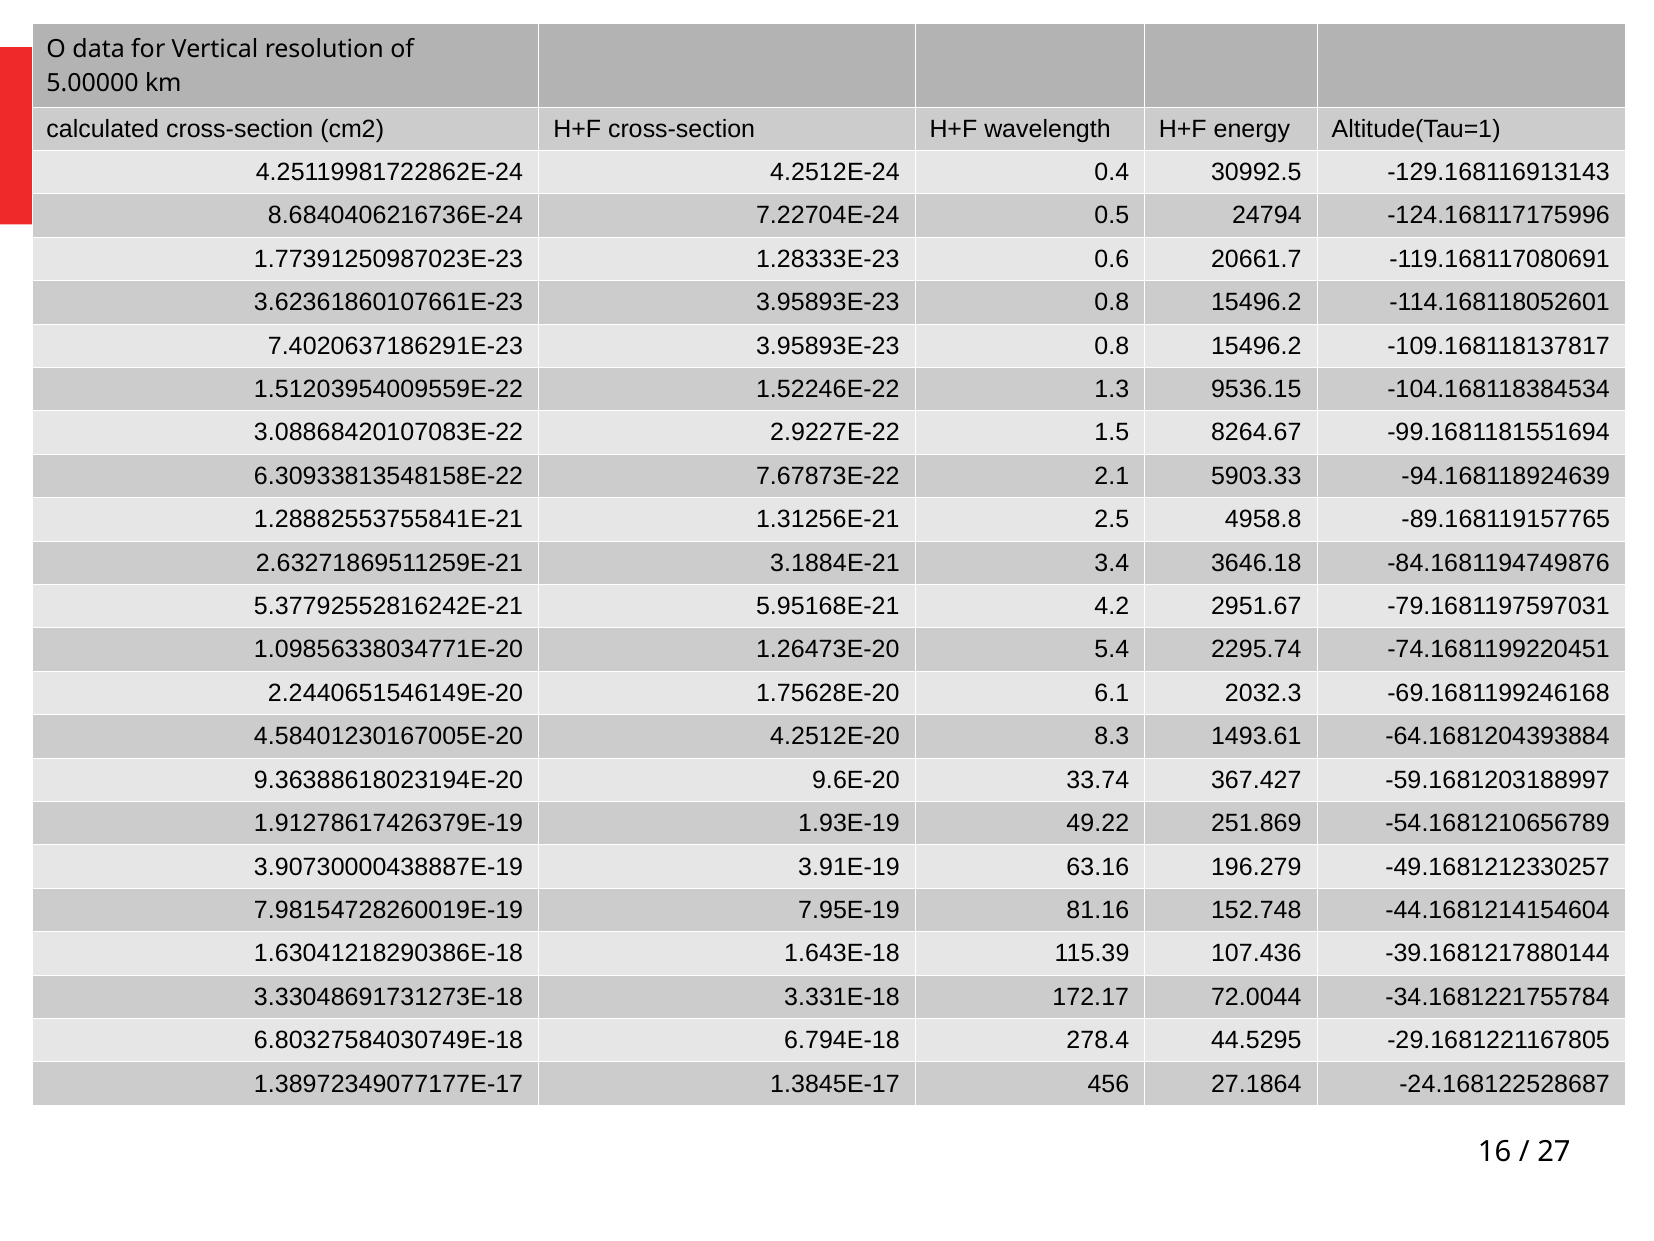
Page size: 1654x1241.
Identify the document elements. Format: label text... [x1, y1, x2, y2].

table_cell 7.98154728260019E-19 [33, 889, 538, 931]
table_cell 1.28882553755841E-21 [33, 498, 538, 541]
table_cell 0.4 [916, 151, 1144, 193]
table_cell -119.168117080691 [1318, 238, 1625, 280]
table_cell 0.6 [916, 238, 1144, 280]
table_cell -29.1681221167805 [1318, 1019, 1625, 1061]
table_cell 72.0044 [1145, 976, 1317, 1018]
table_cell 1.31256E-21 [539, 498, 915, 541]
table_cell 8.6840406216736E-24 [33, 194, 538, 237]
table_cell -99.1681181551694 [1318, 411, 1625, 454]
table_cell -59.1681203188997 [1318, 759, 1625, 801]
table_cell calculated cross-section (cm2) [33, 108, 538, 150]
table_cell -44.1681214154604 [1318, 889, 1625, 931]
table_cell -89.168119157765 [1318, 498, 1625, 541]
table_cell H+F energy [1145, 108, 1317, 150]
table_cell 5.37792552816242E-21 [33, 585, 538, 627]
table_cell -124.168117175996 [1318, 194, 1625, 237]
table_cell 6.794E-18 [539, 1019, 915, 1061]
table_cell 5903.33 [1145, 455, 1317, 497]
table_cell H+F wavelength [916, 108, 1144, 150]
table_cell 5.4 [916, 628, 1144, 671]
table_cell 2.63271869511259E-21 [33, 542, 538, 584]
table_cell 15496.2 [1145, 325, 1317, 367]
table_cell 4.2512E-20 [539, 715, 915, 758]
table_cell 1.51203954009559E-22 [33, 368, 538, 410]
table_cell -24.168122528687 [1318, 1062, 1625, 1105]
table_cell 278.4 [916, 1019, 1144, 1061]
table_cell 3.95893E-23 [539, 325, 915, 367]
table_cell -84.1681194749876 [1318, 542, 1625, 584]
table_cell 4.25119981722862E-24 [33, 151, 538, 193]
table_cell 3.95893E-23 [539, 281, 915, 324]
table_cell 4.2512E-24 [539, 151, 915, 193]
table_cell -109.168118137817 [1318, 325, 1625, 367]
table_cell 1.63041218290386E-18 [33, 932, 538, 975]
table_cell 1.5 [916, 411, 1144, 454]
table_cell 3.1884E-21 [539, 542, 915, 584]
table_cell 3646.18 [1145, 542, 1317, 584]
table_cell 81.16 [916, 889, 1144, 931]
table_cell 9.6E-20 [539, 759, 915, 801]
table_cell 9.36388618023194E-20 [33, 759, 538, 801]
table_cell 152.748 [1145, 889, 1317, 931]
table_cell -104.168118384534 [1318, 368, 1625, 410]
table_cell 5.95168E-21 [539, 585, 915, 627]
table_cell 3.08868420107083E-22 [33, 411, 538, 454]
table_cell 3.62361860107661E-23 [33, 281, 538, 324]
table_header [539, 24, 915, 107]
table_cell 0.5 [916, 194, 1144, 237]
table_cell 3.331E-18 [539, 976, 915, 1018]
table_cell 7.4020637186291E-23 [33, 325, 538, 367]
table_cell 251.869 [1145, 802, 1317, 844]
table_header O data for Vertical resolution of 5.00000 km [33, 24, 538, 107]
table_cell 1493.61 [1145, 715, 1317, 758]
table_cell 2.2440651546149E-20 [33, 672, 538, 714]
table_cell 6.30933813548158E-22 [33, 455, 538, 497]
table_cell 7.67873E-22 [539, 455, 915, 497]
table_cell 9536.15 [1145, 368, 1317, 410]
table_cell -64.1681204393884 [1318, 715, 1625, 758]
table_cell 6.1 [916, 672, 1144, 714]
table_cell 2032.3 [1145, 672, 1317, 714]
table_cell 30992.5 [1145, 151, 1317, 193]
table_cell 1.77391250987023E-23 [33, 238, 538, 280]
table_cell 27.1864 [1145, 1062, 1317, 1105]
table_cell 1.28333E-23 [539, 238, 915, 280]
table_cell 1.09856338034771E-20 [33, 628, 538, 671]
table_cell 20661.7 [1145, 238, 1317, 280]
table_cell 4.58401230167005E-20 [33, 715, 538, 758]
table_cell -129.168116913143 [1318, 151, 1625, 193]
table_header [1318, 24, 1625, 107]
table_cell H+F cross-section [539, 108, 915, 150]
table_cell 4.2 [916, 585, 1144, 627]
table_header [916, 24, 1144, 107]
table_cell 1.52246E-22 [539, 368, 915, 410]
table_cell 2.5 [916, 498, 1144, 541]
table_cell 24794 [1145, 194, 1317, 237]
table_cell 44.5295 [1145, 1019, 1317, 1061]
table_cell 1.3845E-17 [539, 1062, 915, 1105]
table_cell 456 [916, 1062, 1144, 1105]
table_cell 2.1 [916, 455, 1144, 497]
table_cell -34.1681221755784 [1318, 976, 1625, 1018]
table_cell 63.16 [916, 845, 1144, 888]
table_cell 7.22704E-24 [539, 194, 915, 237]
table_cell 2.9227E-22 [539, 411, 915, 454]
table_cell 1.3 [916, 368, 1144, 410]
table_cell 0.8 [916, 281, 1144, 324]
table_cell 3.4 [916, 542, 1144, 584]
table_cell 3.33048691731273E-18 [33, 976, 538, 1018]
table_cell -114.168118052601 [1318, 281, 1625, 324]
table_cell 1.26473E-20 [539, 628, 915, 671]
table_cell -79.1681197597031 [1318, 585, 1625, 627]
table_cell 15496.2 [1145, 281, 1317, 324]
table_cell -54.1681210656789 [1318, 802, 1625, 844]
table_cell 115.39 [916, 932, 1144, 975]
table_cell 33.74 [916, 759, 1144, 801]
table_cell -49.1681212330257 [1318, 845, 1625, 888]
table_cell 196.279 [1145, 845, 1317, 888]
table_cell 2295.74 [1145, 628, 1317, 671]
table_cell -94.168118924639 [1318, 455, 1625, 497]
table_cell -69.1681199246168 [1318, 672, 1625, 714]
table_cell 107.436 [1145, 932, 1317, 975]
table_cell 172.17 [916, 976, 1144, 1018]
table_cell -39.1681217880144 [1318, 932, 1625, 975]
table_cell 7.95E-19 [539, 889, 915, 931]
table_cell 1.75628E-20 [539, 672, 915, 714]
table_cell 8264.67 [1145, 411, 1317, 454]
table_header [1145, 24, 1317, 107]
table_cell 1.93E-19 [539, 802, 915, 844]
table_cell 2951.67 [1145, 585, 1317, 627]
table_cell 1.38972349077177E-17 [33, 1062, 538, 1105]
table_cell 8.3 [916, 715, 1144, 758]
table_cell 367.427 [1145, 759, 1317, 801]
table_cell Altitude(Tau=1) [1318, 108, 1625, 150]
table_cell 1.91278617426379E-19 [33, 802, 538, 844]
table_cell 3.90730000438887E-19 [33, 845, 538, 888]
table_cell 0.8 [916, 325, 1144, 367]
table_cell 6.80327584030749E-18 [33, 1019, 538, 1061]
table_cell 49.22 [916, 802, 1144, 844]
table_cell 3.91E-19 [539, 845, 915, 888]
table_cell 1.643E-18 [539, 932, 915, 975]
table_cell -74.1681199220451 [1318, 628, 1625, 671]
table_cell 4958.8 [1145, 498, 1317, 541]
